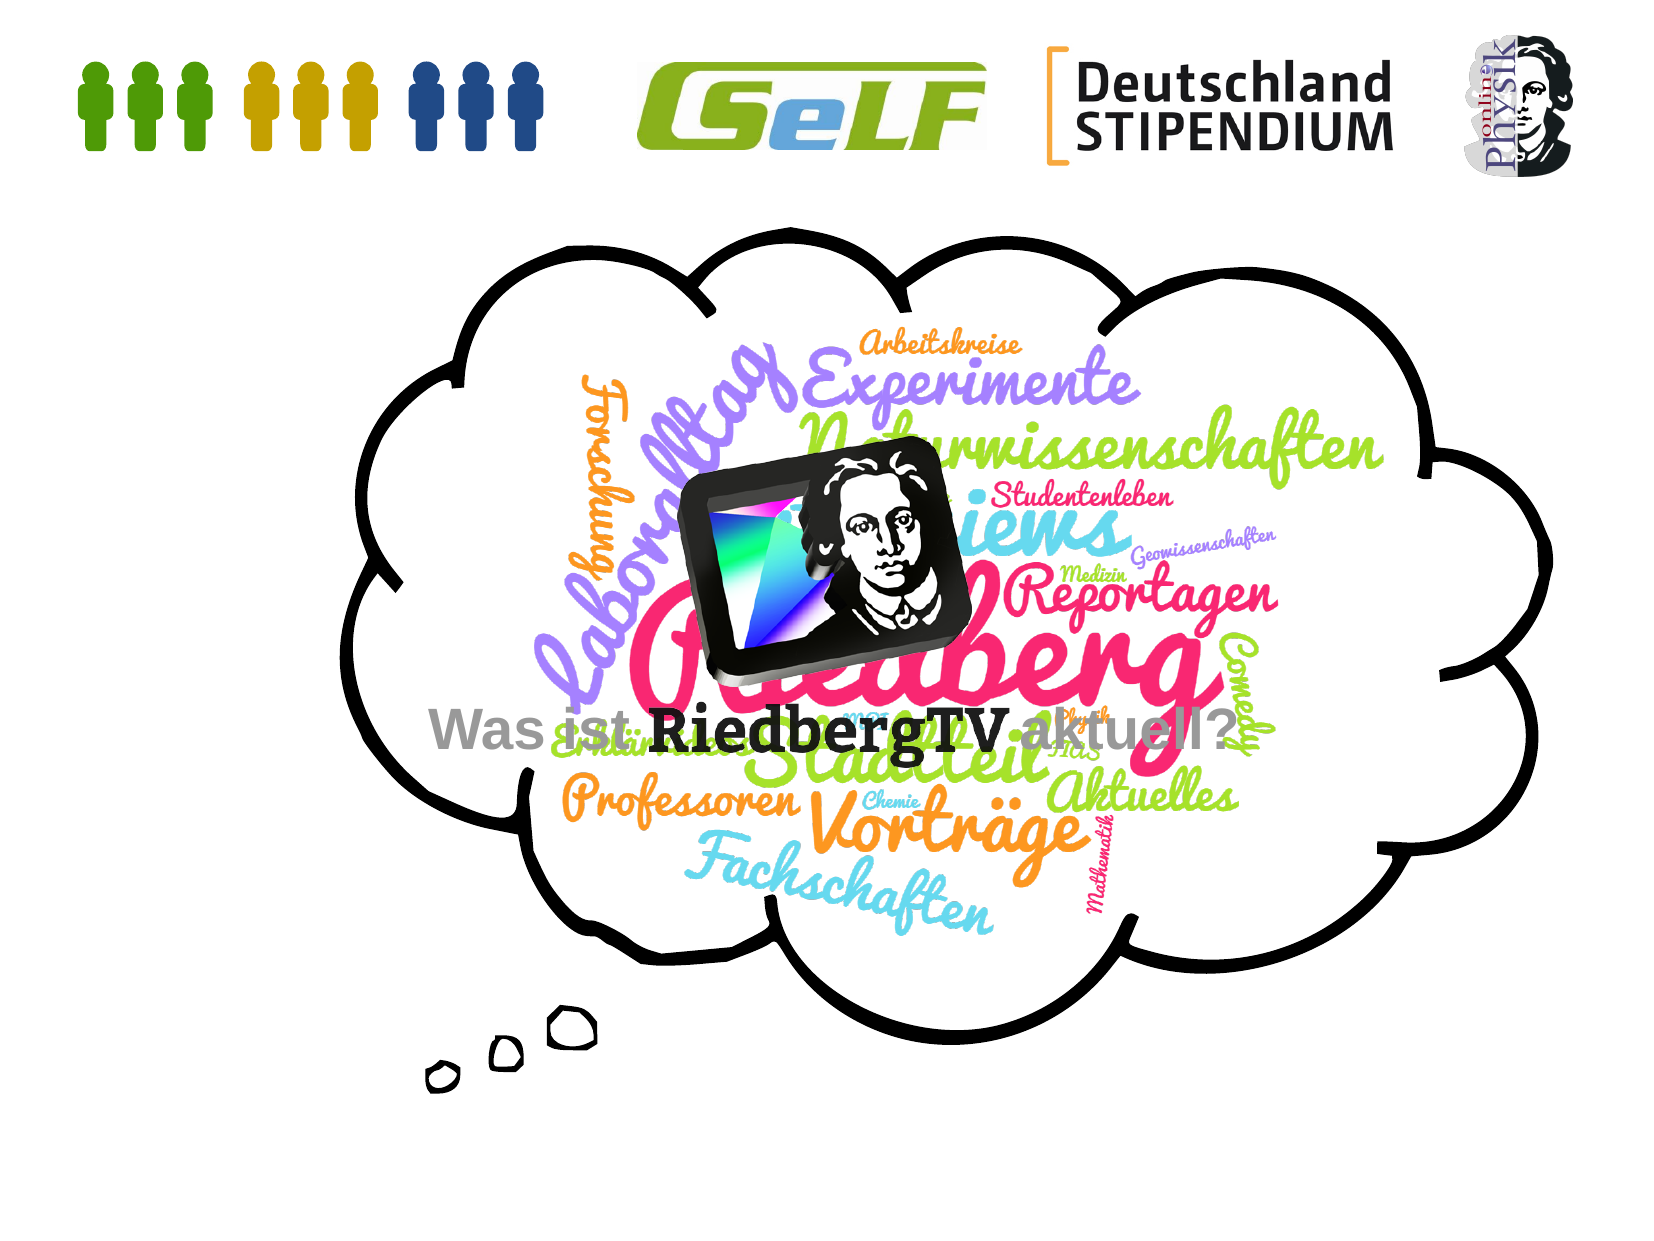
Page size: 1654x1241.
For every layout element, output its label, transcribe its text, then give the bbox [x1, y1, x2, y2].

picture [1039, 38, 1404, 174]
text_box [177, 61, 213, 152]
text_box [458, 61, 494, 152]
text_box [507, 61, 544, 152]
text_box [77, 61, 114, 152]
text_box [293, 61, 329, 152]
text_box [127, 61, 163, 152]
picture [637, 62, 987, 150]
text_box [243, 61, 280, 152]
picture [283, 35, 1595, 1100]
text_box [408, 61, 445, 152]
text_box Was ist aktuell? [413, 689, 1256, 770]
text_box [342, 61, 378, 152]
